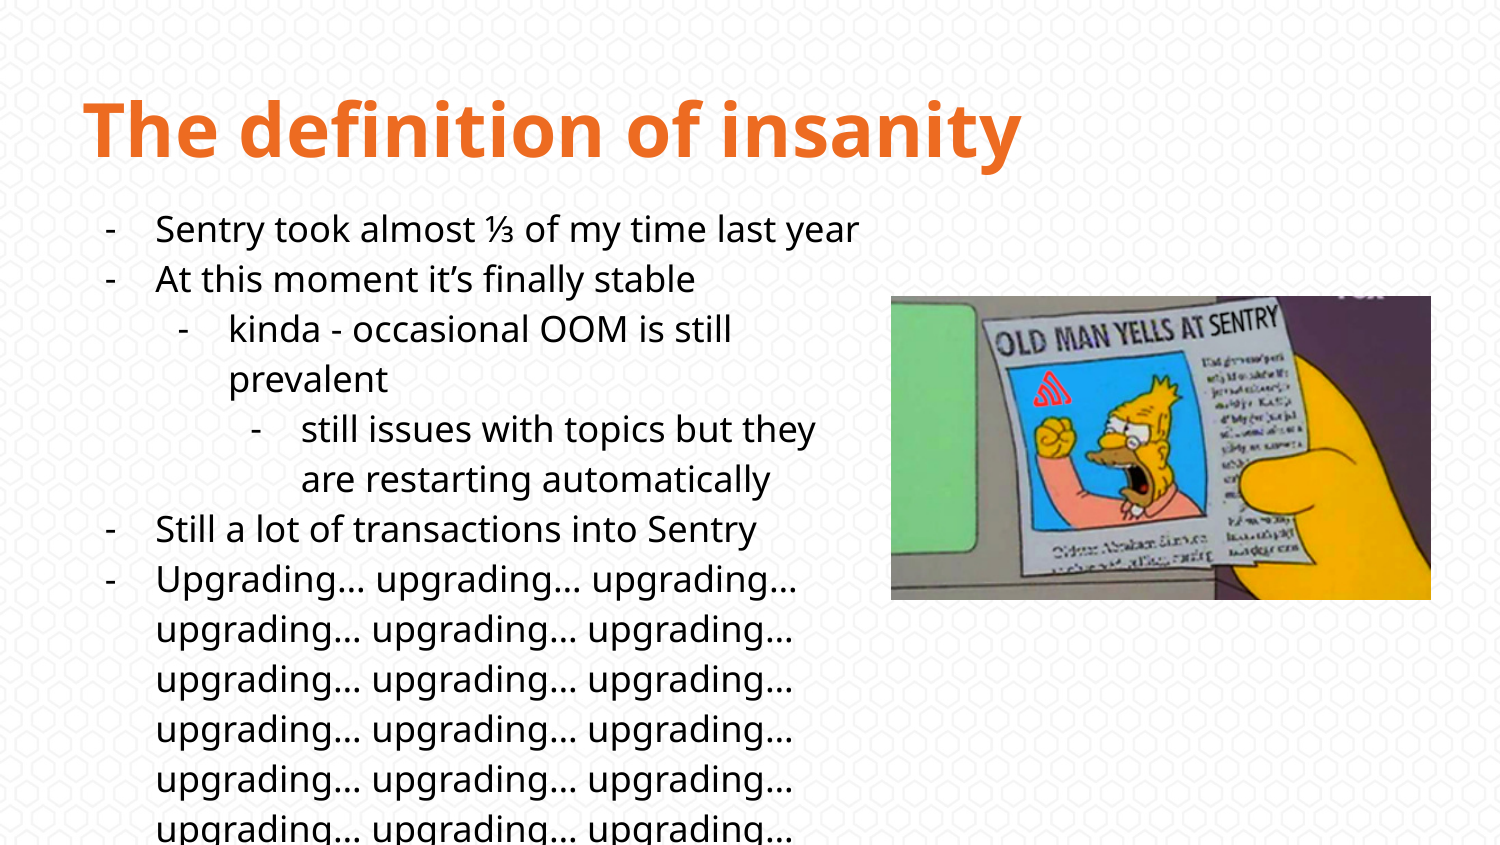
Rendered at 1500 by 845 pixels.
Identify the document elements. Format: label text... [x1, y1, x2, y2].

list Sentry took almost ⅓ of my time last year At this moment it’s finally stable kinda - occasional OOM is still prevalent still issues with topics but they are restarting automatically Still a lot of transactions into Sentry Upgrading… upgrading… upgrading… upgrading… upgrading… upgrading… upgrading… upgrading… upgrading… upgrading… upgrading… upgrading… upgrading… upgrading… upgrading… upgrading… upgrading… upgrading… [82, 199, 866, 845]
text_box The definition of insanity [82, 82, 1391, 173]
picture [0, 0, 1500, 845]
